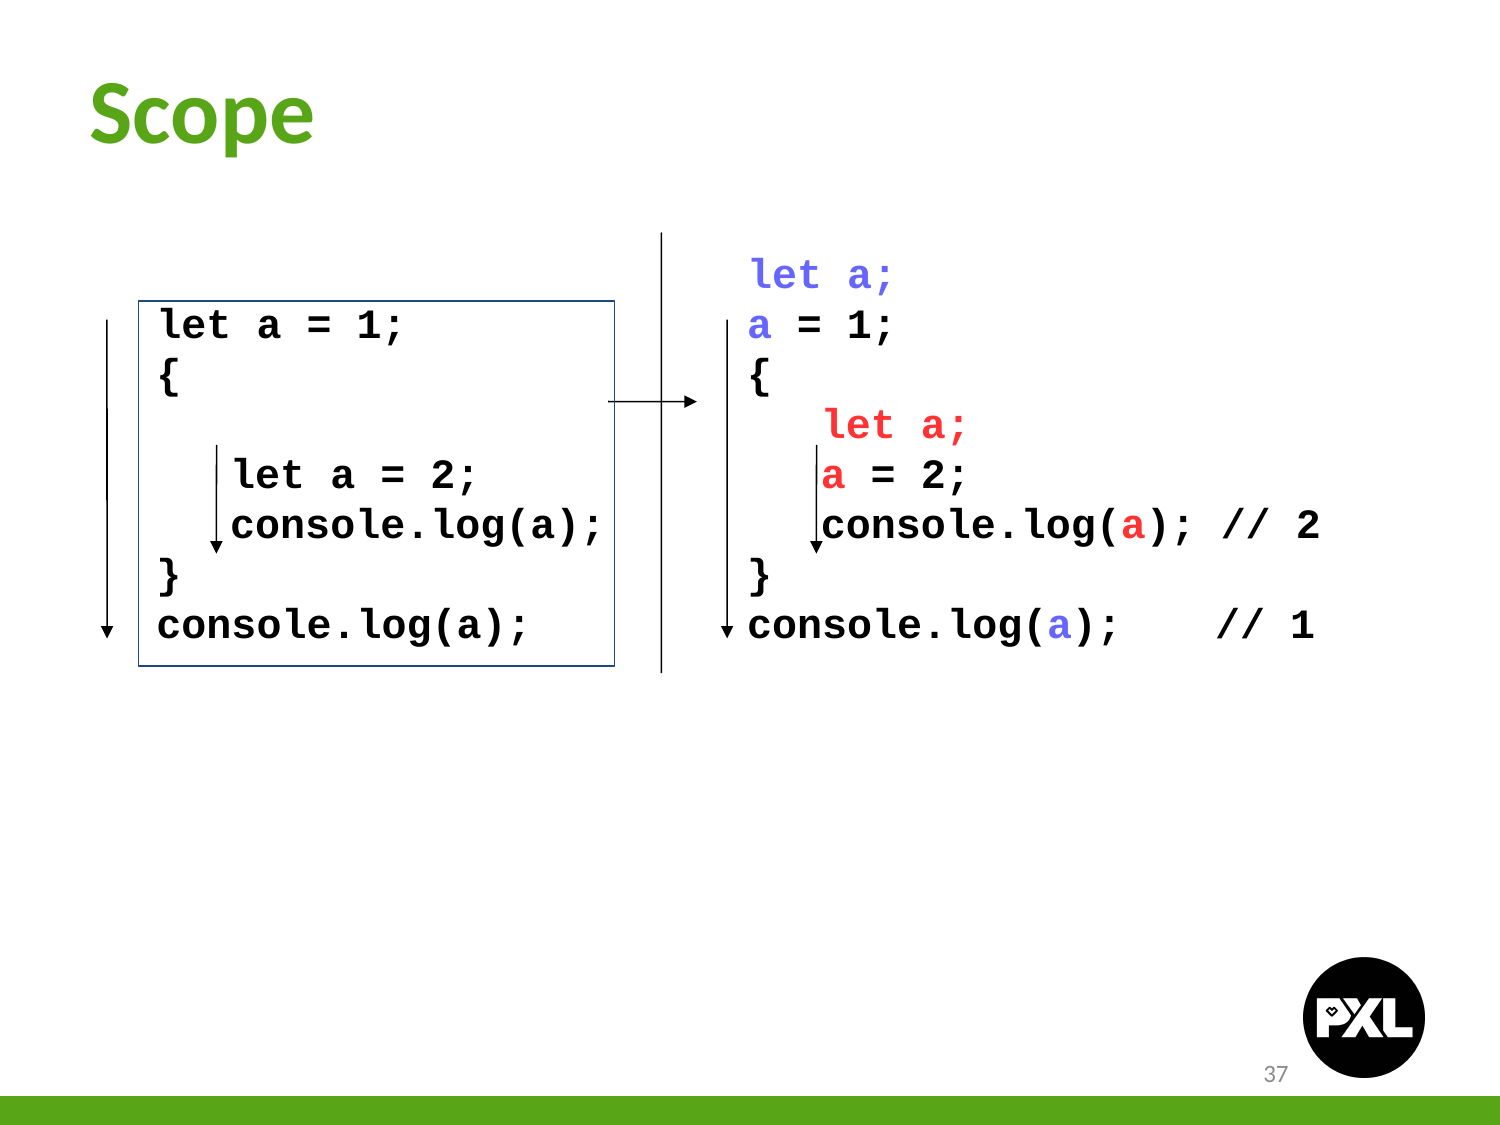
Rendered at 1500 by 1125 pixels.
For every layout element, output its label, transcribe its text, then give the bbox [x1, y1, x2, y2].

text_box let a; let a = 1; a = 1; { { let a; let a = 2; a = 2; console.log(a); console.log(a); // 2 } } console.log(a); console.log(a); // 1 [141, 189, 1430, 1125]
text_box let a; let a = 1; a = 1; { { let a; let a = 2; a = 2; console.log(a); console.log(a); // 2 } } console.log(a); console.log(a); // 1 [141, 302, 614, 665]
text_box Scope [75, 45, 1425, 233]
